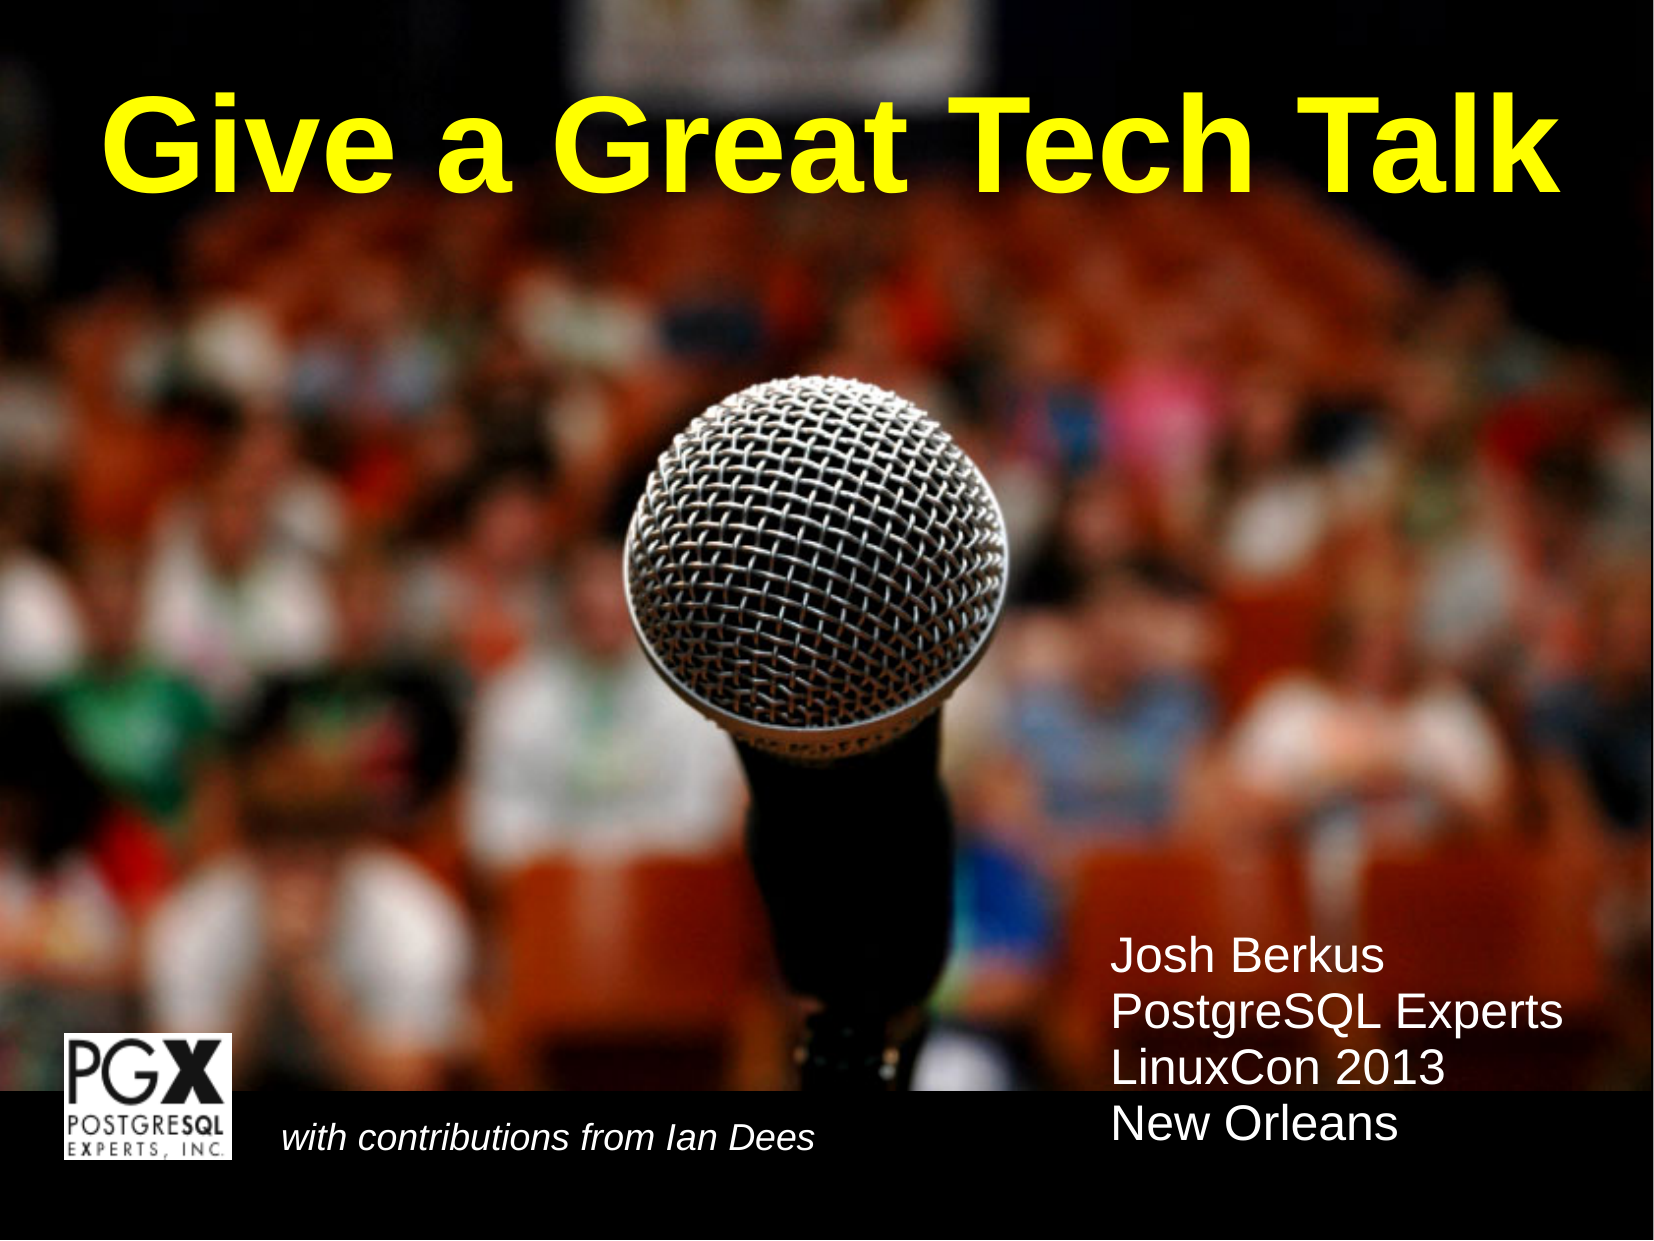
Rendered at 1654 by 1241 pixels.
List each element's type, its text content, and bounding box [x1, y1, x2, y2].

text_box with contributions from Ian Dees [266, 1109, 979, 1167]
text_box Josh Berkus PostgreSQL Experts LinuxCon 2013 New Orleans [1095, 920, 1583, 1158]
title Give a Great Tech Talk [86, 41, 1576, 249]
picture [0, 0, 1651, 1160]
